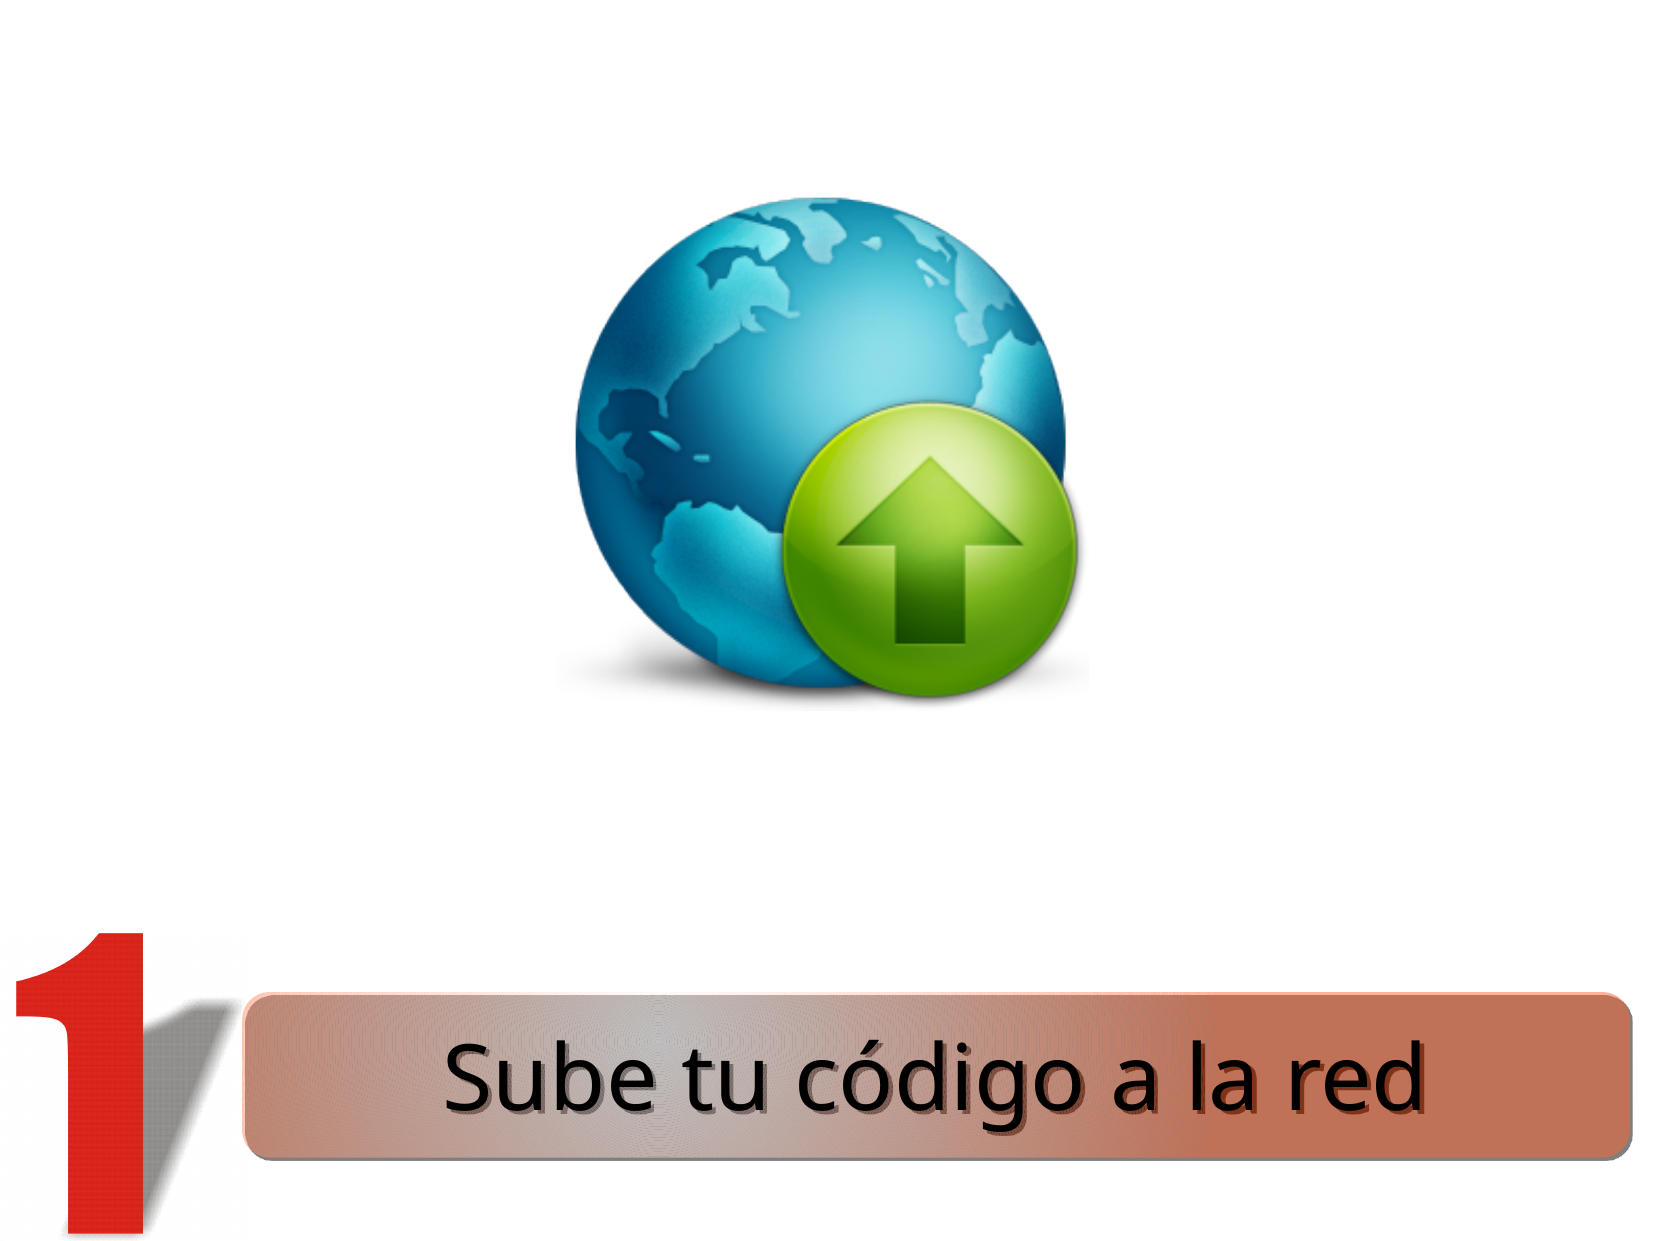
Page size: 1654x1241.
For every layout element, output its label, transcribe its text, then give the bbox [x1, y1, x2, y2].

text_box Sube tu código a la red [242, 992, 1630, 1158]
picture [555, 177, 1089, 711]
picture [1, 933, 249, 1241]
